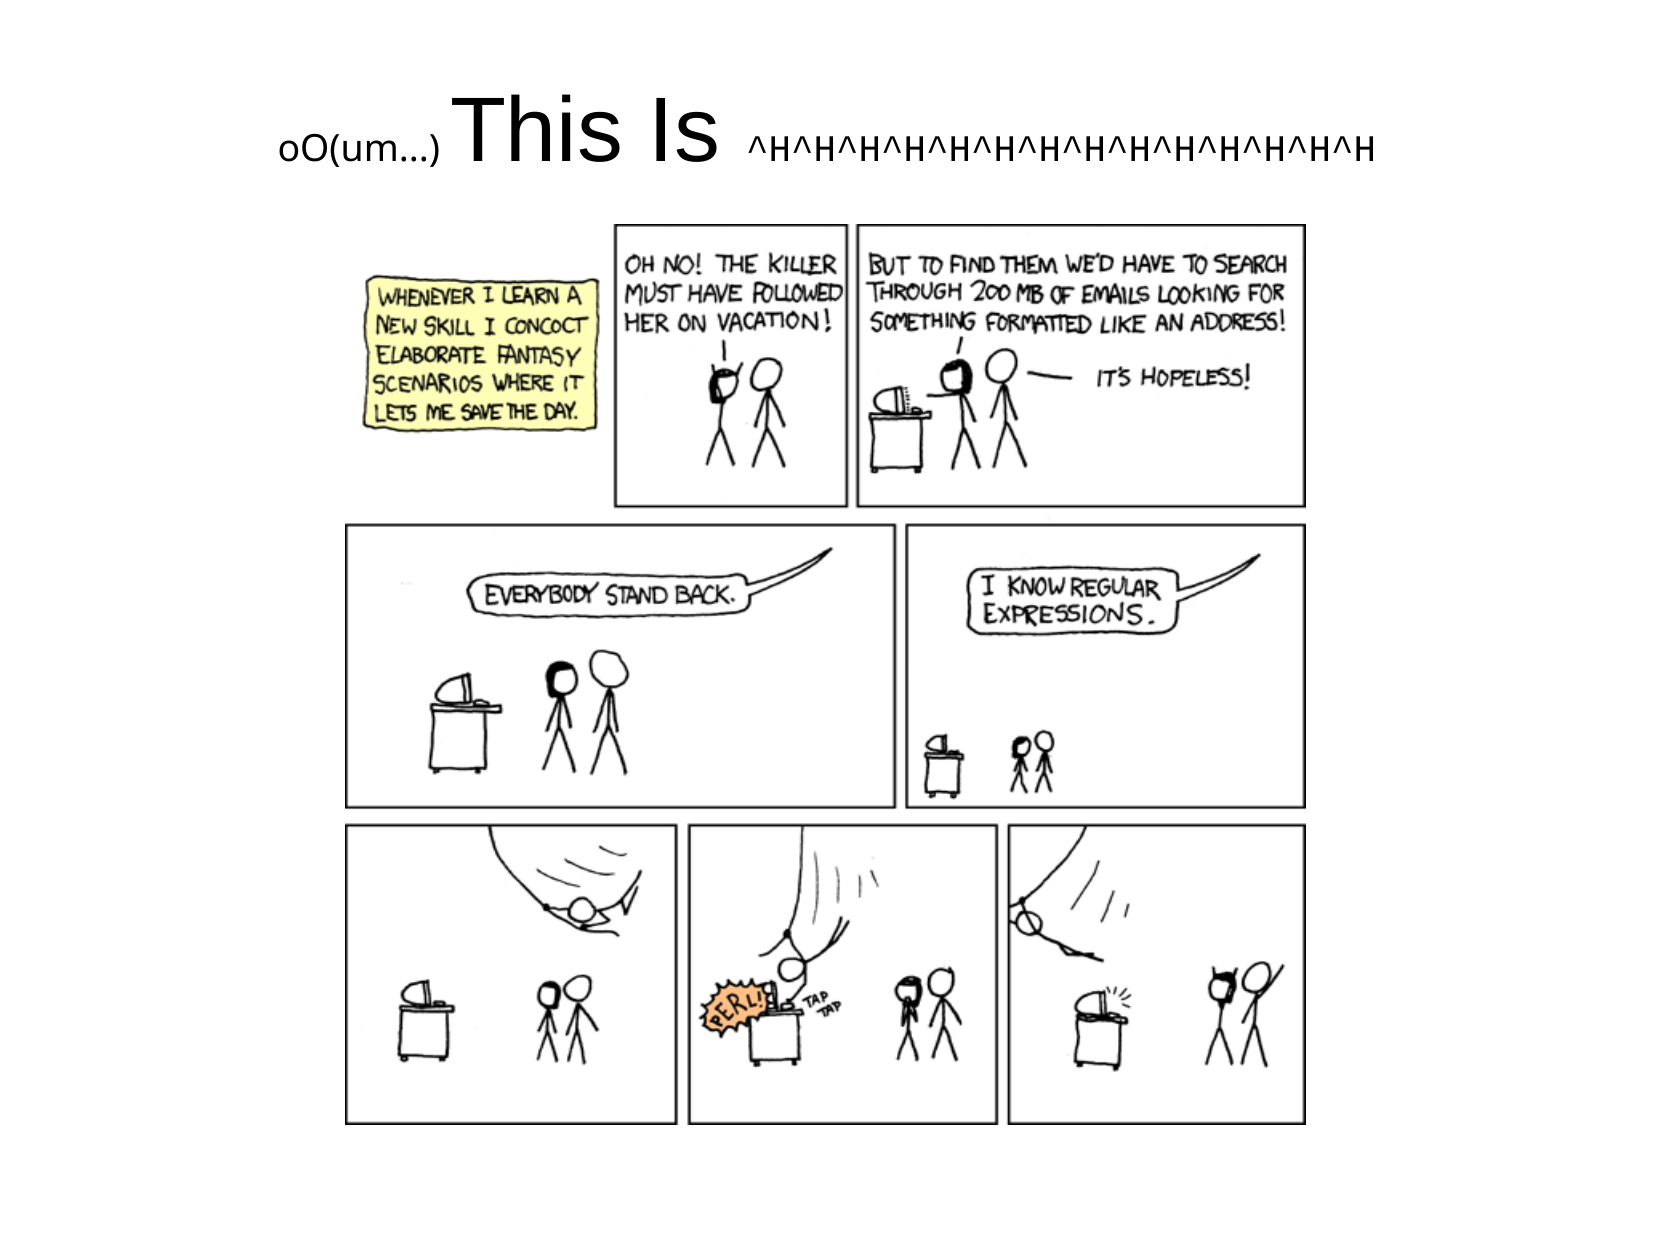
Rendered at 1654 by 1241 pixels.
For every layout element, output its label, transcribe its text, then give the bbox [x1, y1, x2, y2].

picture [345, 224, 1306, 1126]
title oO(um...) This Is ^H^H^H^H^H^H^H^H^H^H^H^H^H^H [82, 49, 1571, 211]
